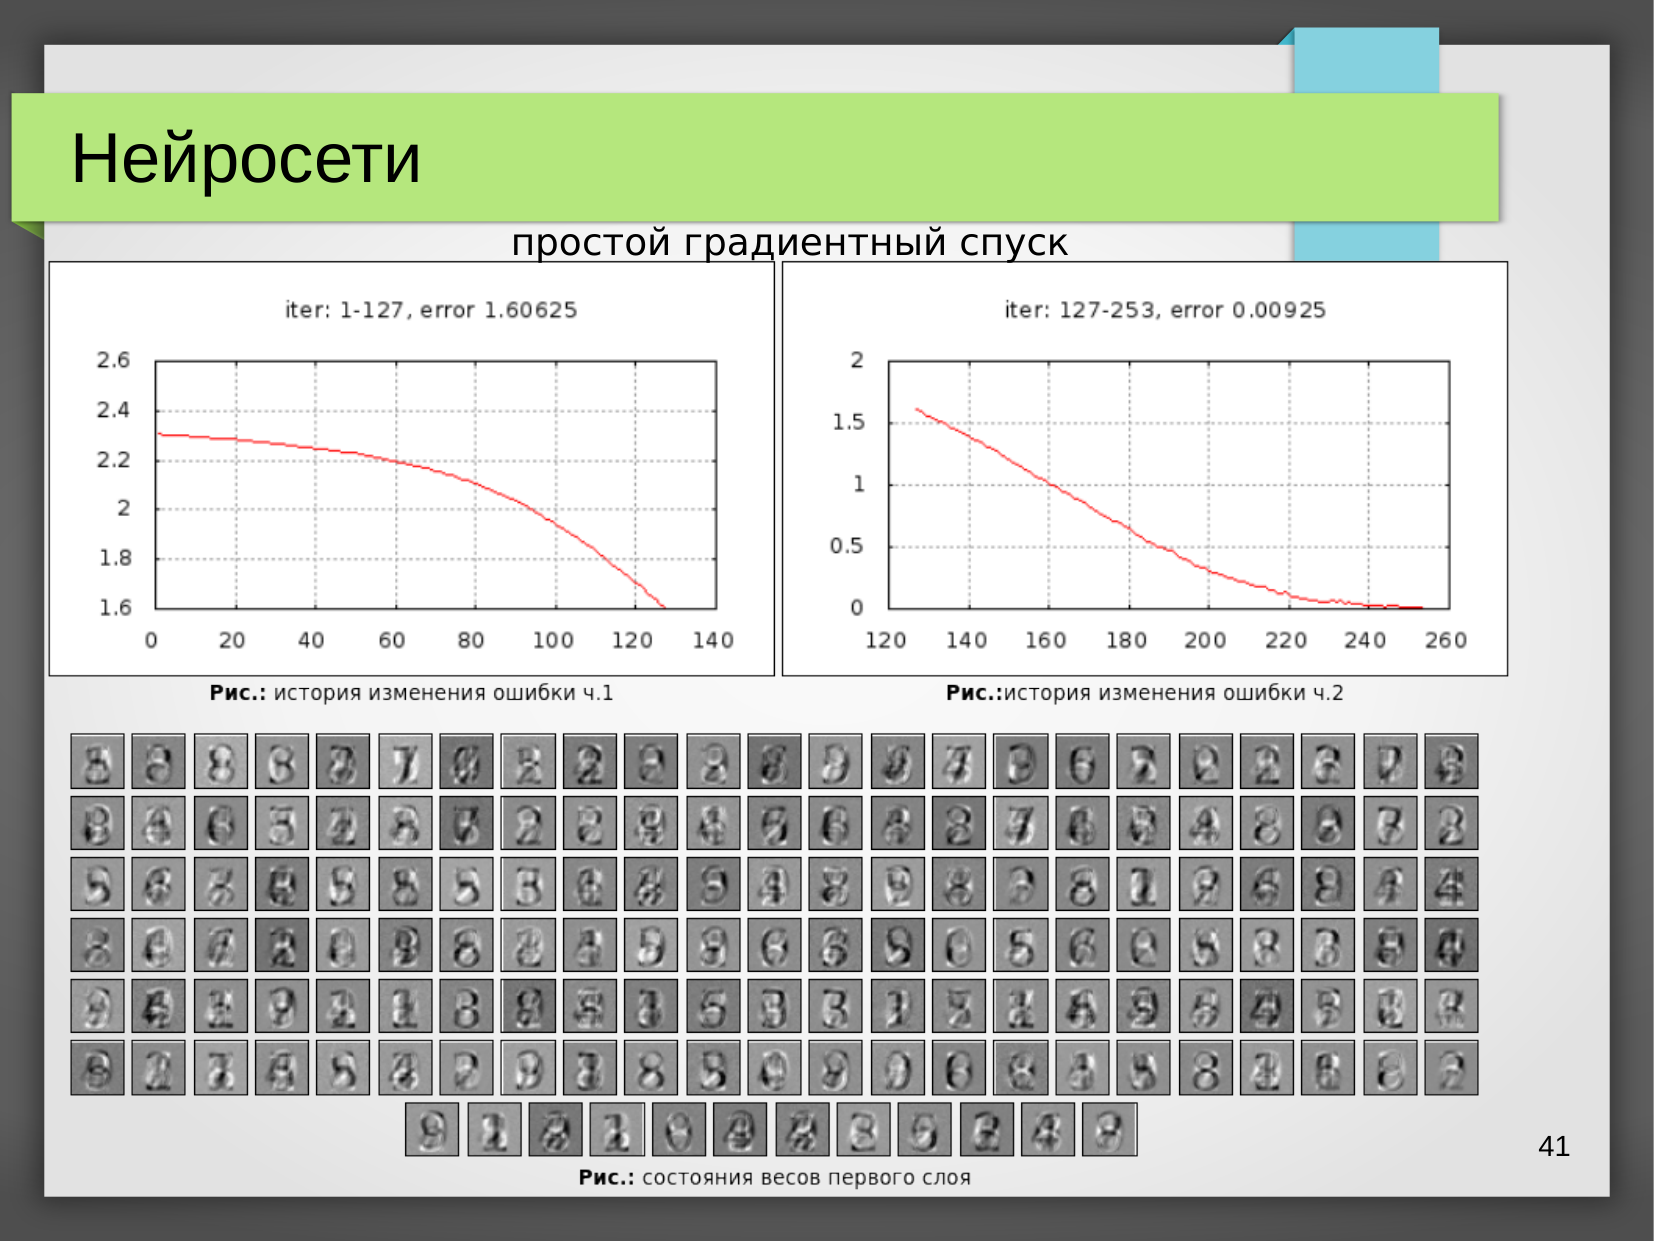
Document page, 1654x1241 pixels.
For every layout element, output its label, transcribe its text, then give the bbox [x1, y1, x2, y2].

picture [0, 0, 1654, 1241]
title Нейросети [70, 118, 1205, 199]
text_box простой градиентный спуск [496, 213, 1255, 272]
